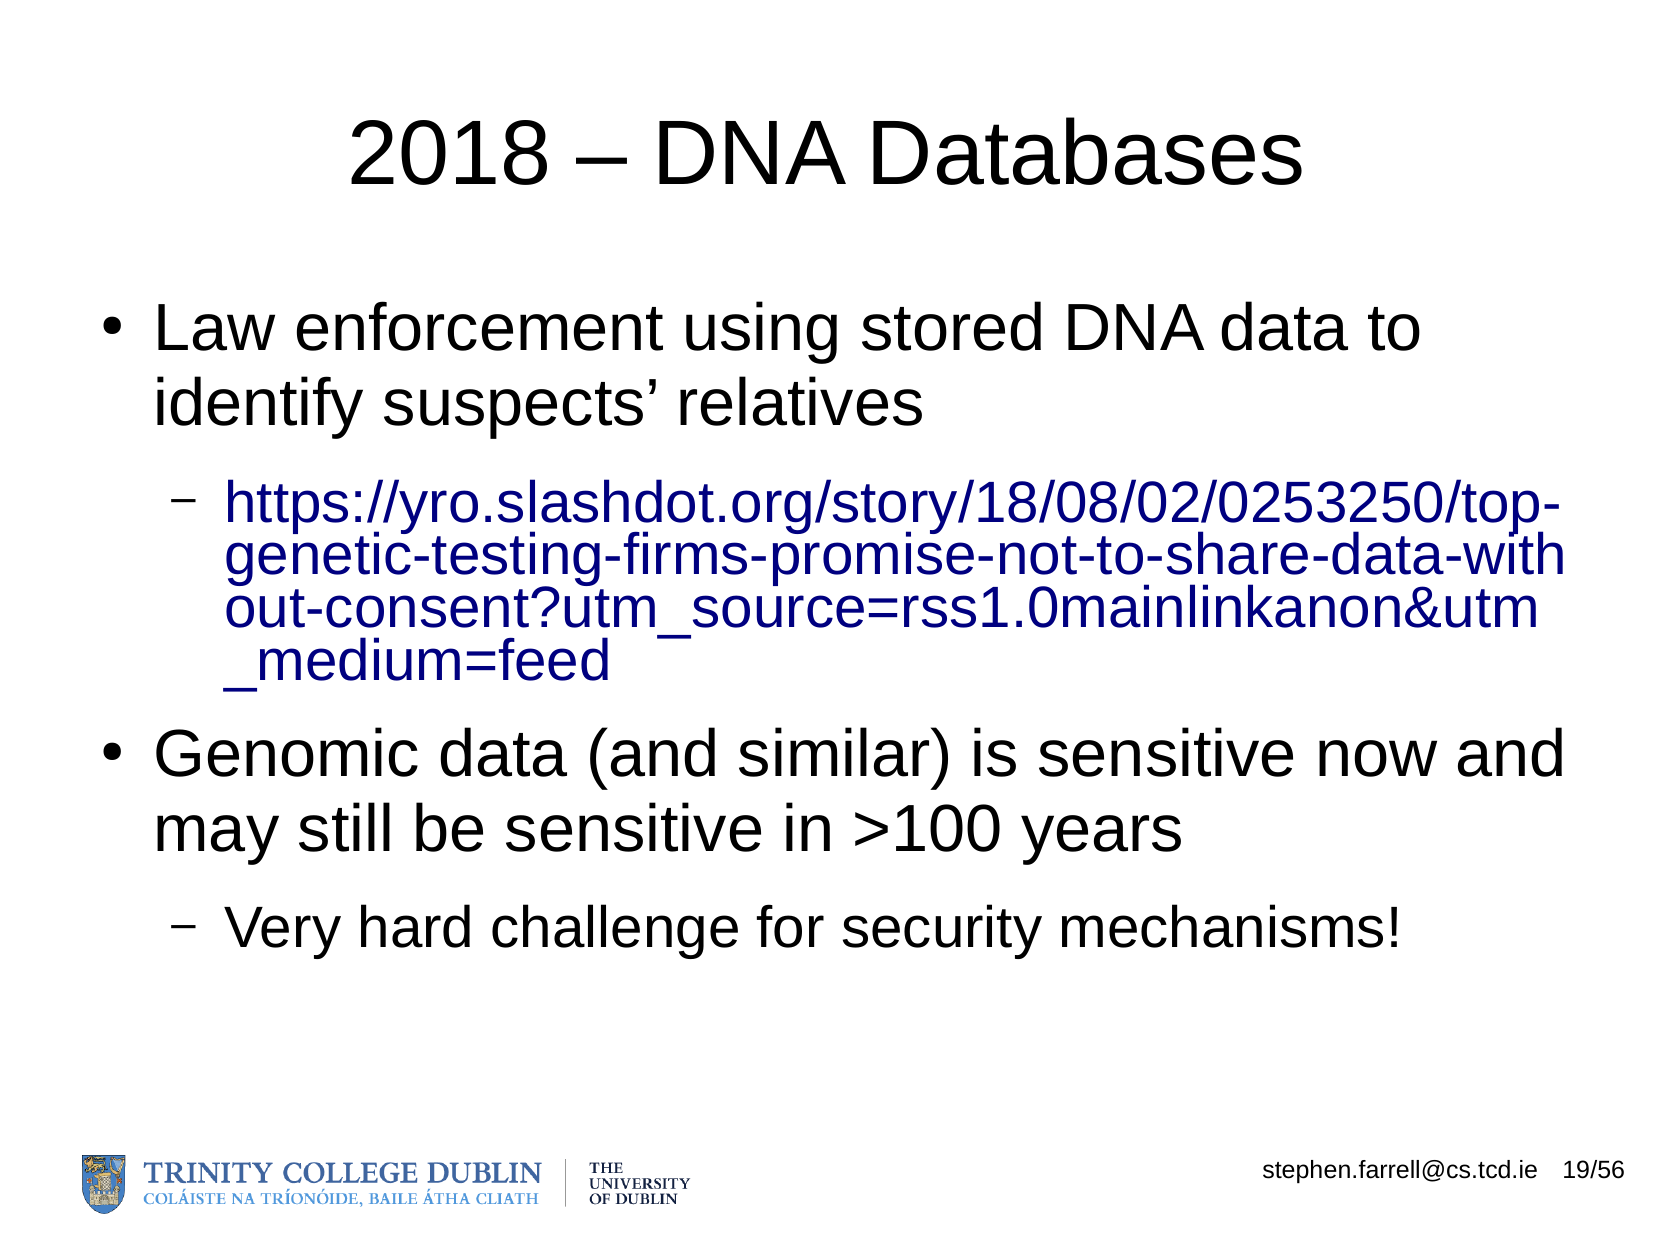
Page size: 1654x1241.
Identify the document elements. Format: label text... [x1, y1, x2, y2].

title 2018 – DNA Databases [82, 49, 1571, 257]
picture [82, 1155, 694, 1214]
list Law enforcement using stored DNA data to identify suspects’ relatives https://yro.slashdot.org/story/18/08/02/0253250/top-genetic-testing-firms-promise-not-to-share-data-without-consent?utm_source=rss1.0mainlinkanon&utm_medium=feed Genomic data (and similar) is sensitive now and may still be sensitive in >100 years Very hard challenge for security mechanisms! [82, 290, 1571, 1010]
